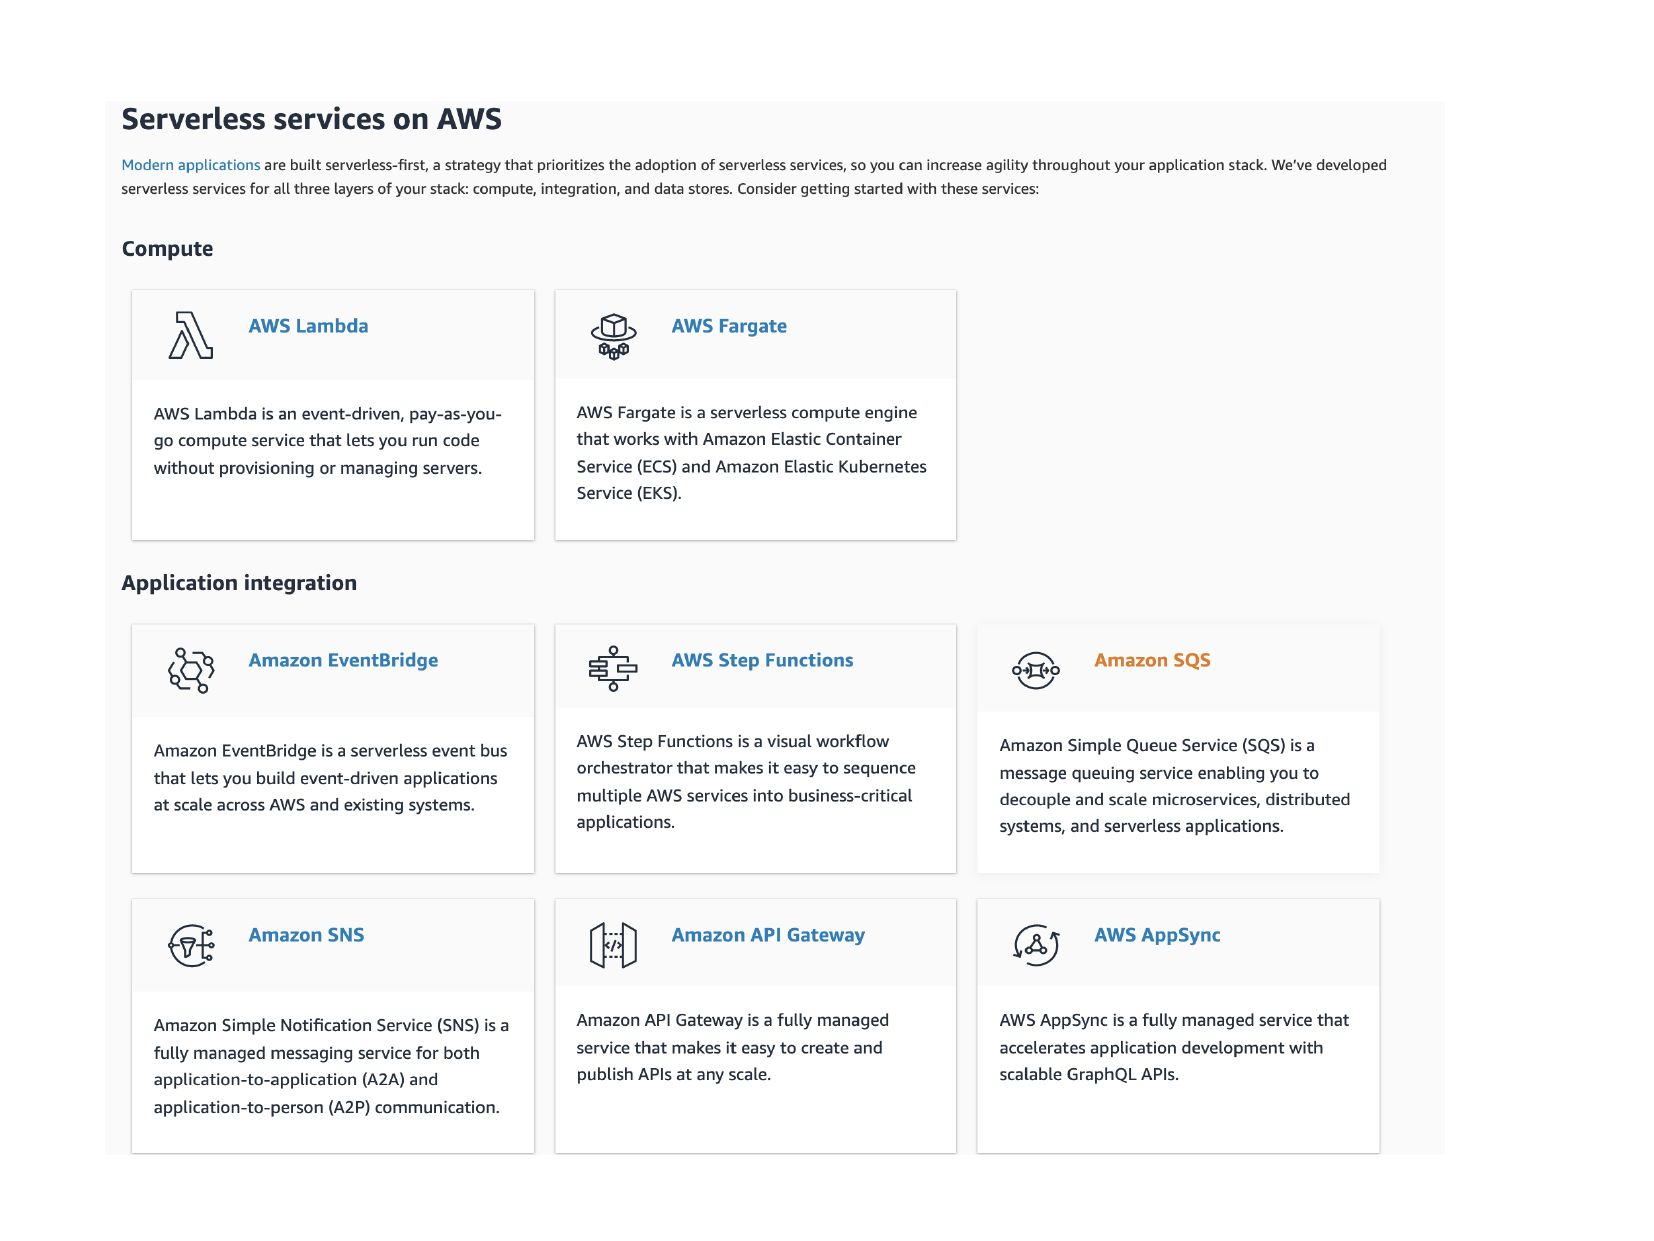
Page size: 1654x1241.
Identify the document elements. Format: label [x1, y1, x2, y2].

picture [105, 101, 1445, 1156]
